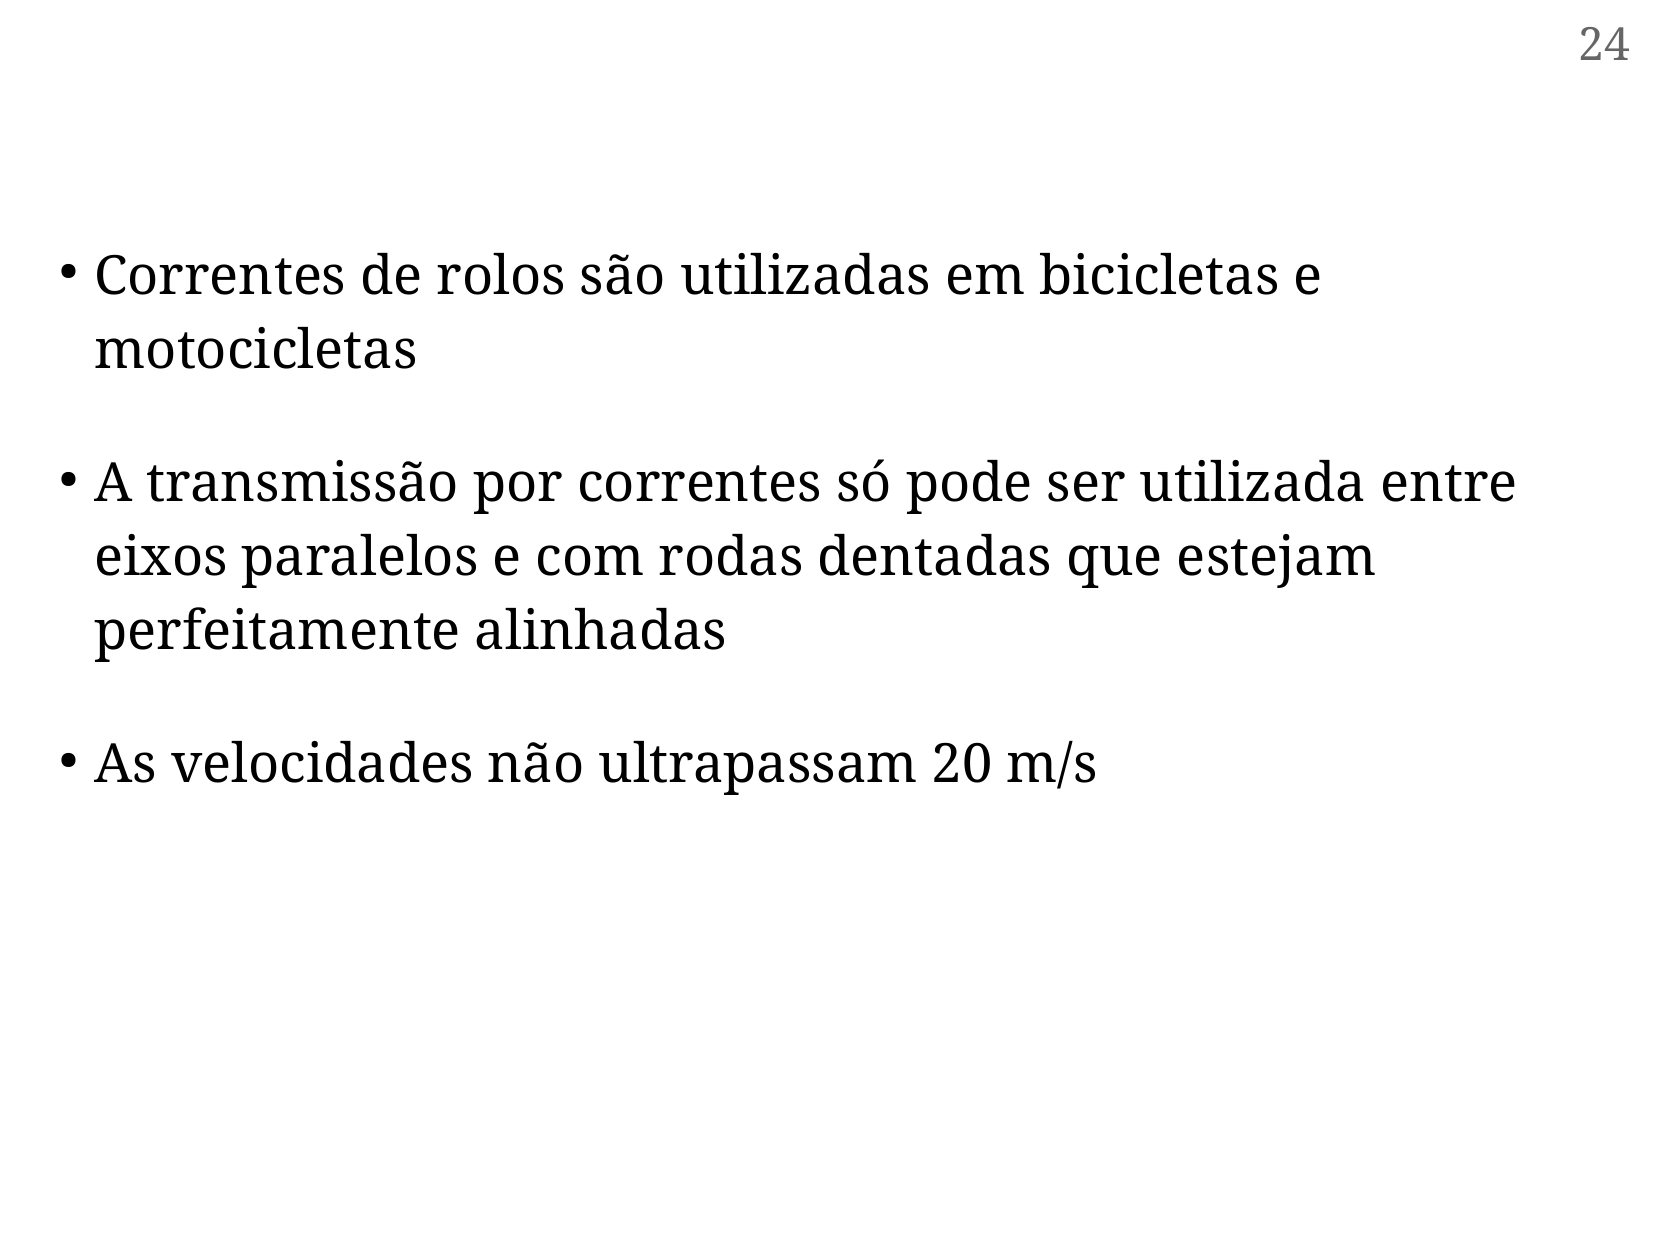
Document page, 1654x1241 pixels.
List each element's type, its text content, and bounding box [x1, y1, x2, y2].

list Correntes de rolos são utilizadas em bicicletas e motocicletas A transmissão por correntes só pode ser utilizada entre eixos paralelos e com rodas dentadas que estejam perfeitamente alinhadas As velocidades não ultrapassam 20 m/s [59, 236, 1595, 1211]
